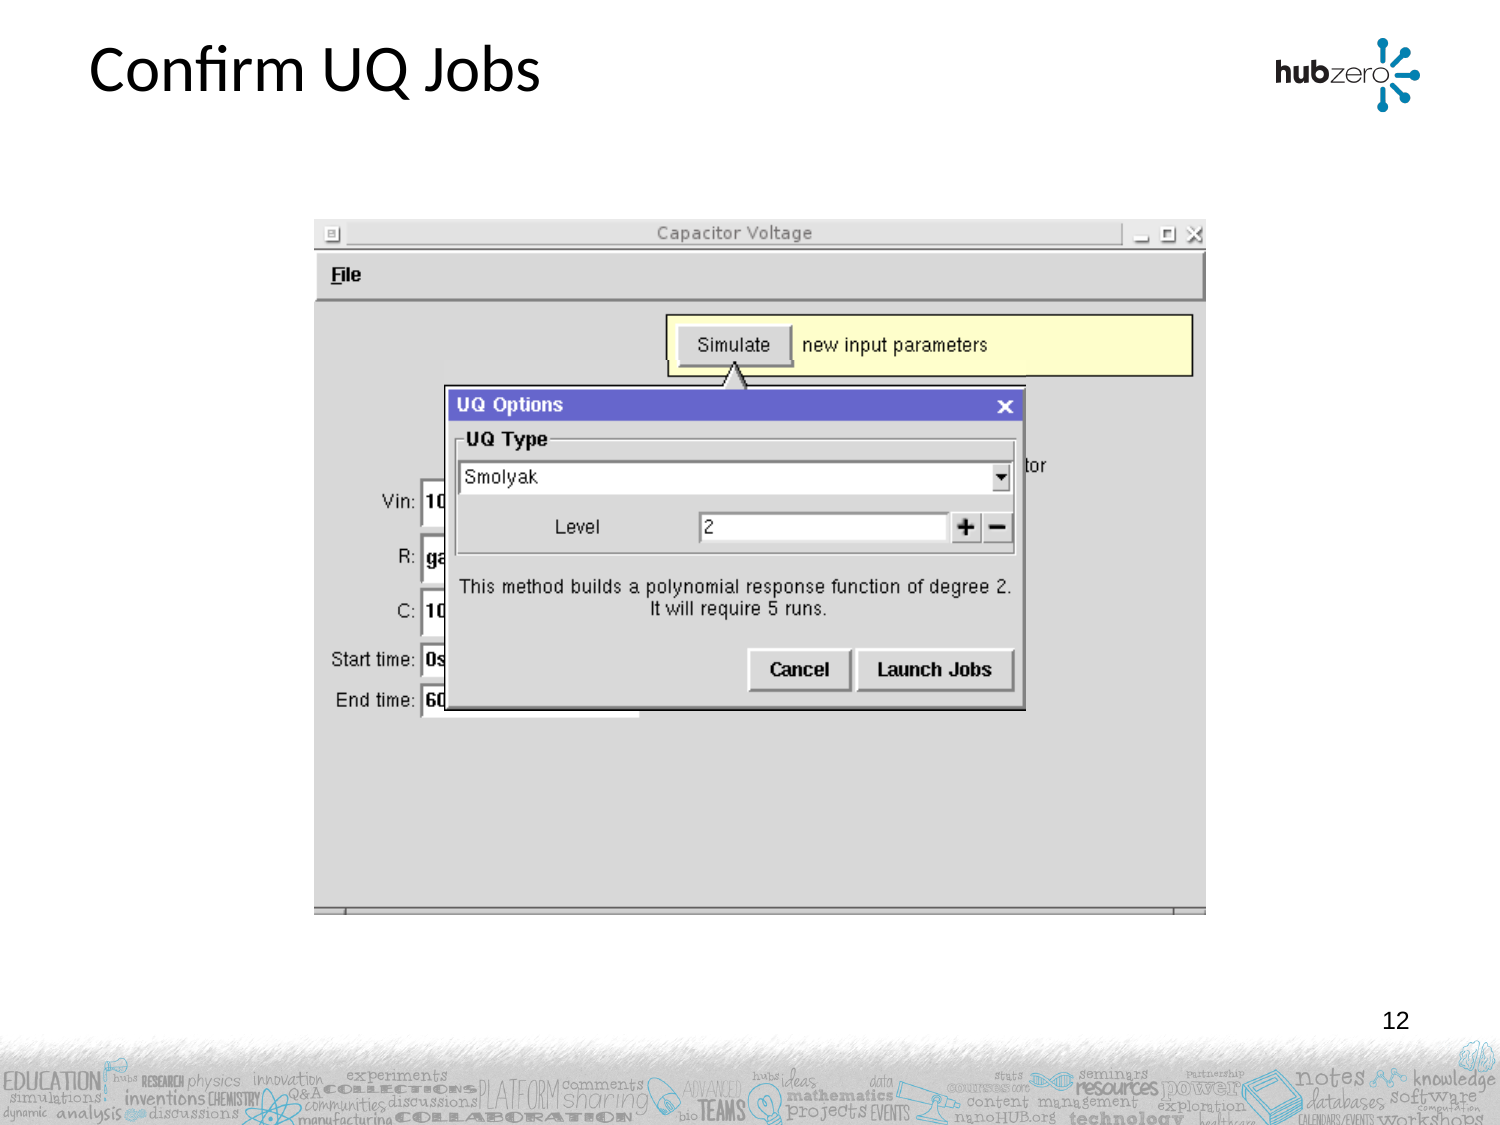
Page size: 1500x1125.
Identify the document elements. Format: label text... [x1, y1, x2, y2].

text_box Confirm UQ Jobs [75, 12, 1249, 118]
picture [314, 219, 1206, 915]
picture [0, 1034, 1500, 1125]
picture [1272, 35, 1423, 115]
text_box <number> [1074, 989, 1425, 1050]
